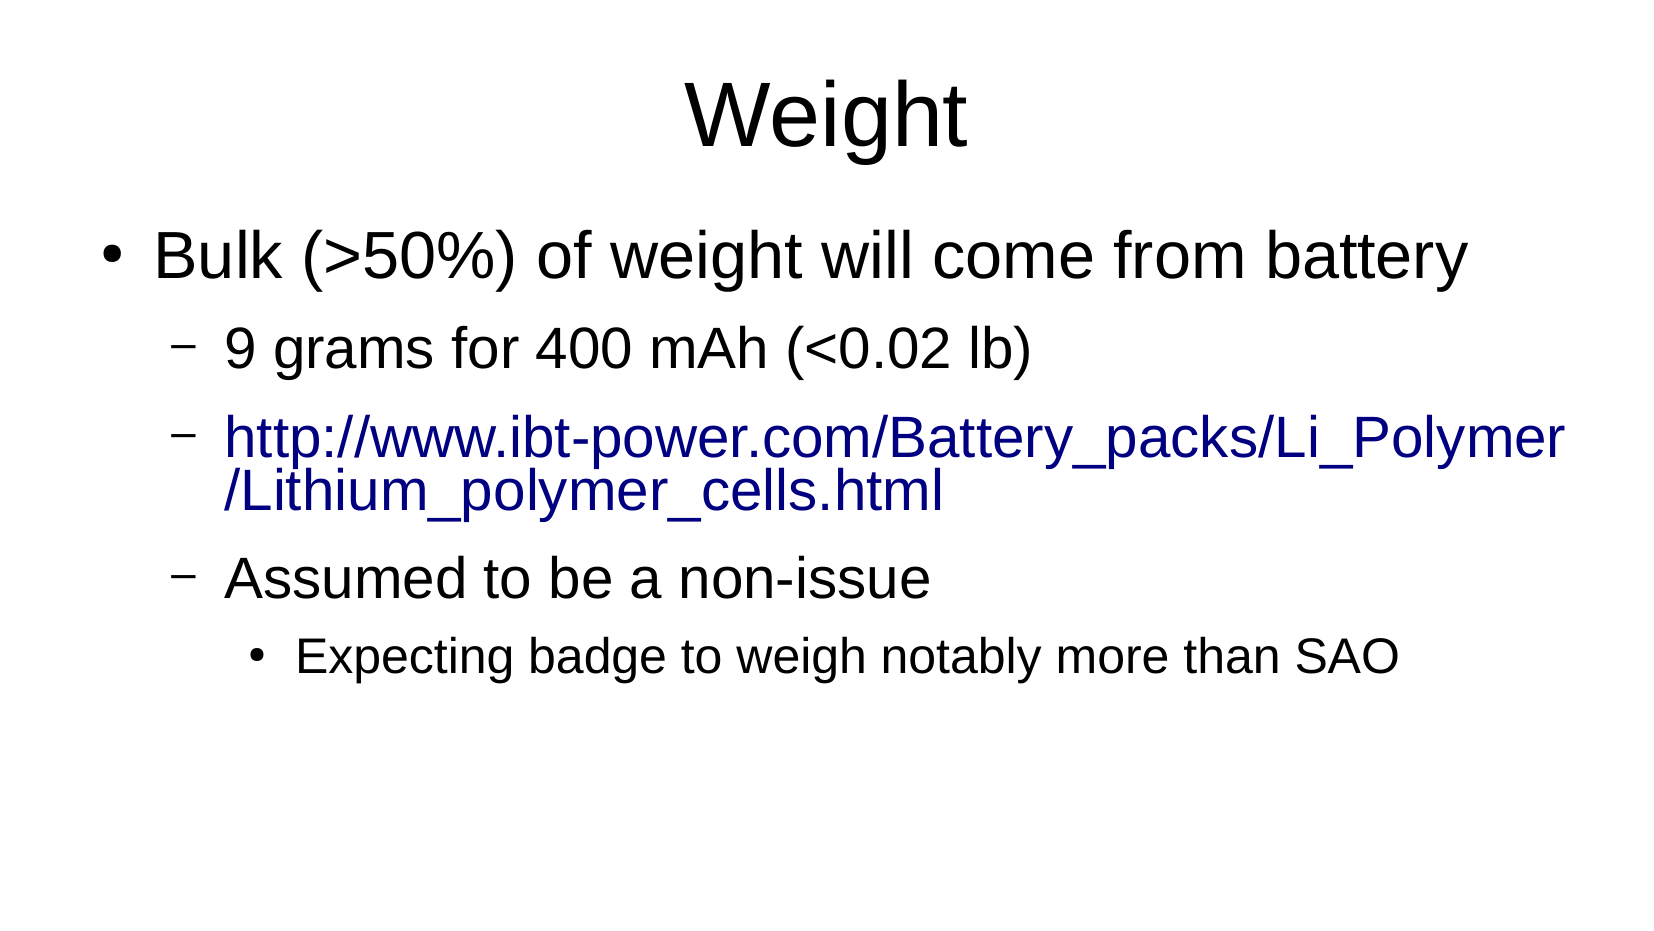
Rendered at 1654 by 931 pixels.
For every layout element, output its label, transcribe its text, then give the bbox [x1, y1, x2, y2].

title Weight [82, 37, 1571, 193]
list Bulk (>50%) of weight will come from battery 9 grams for 400 mAh (<0.02 lb) http://www.ibt-power.com/Battery_packs/Li_Polymer/Lithium_polymer_cells.html Assumed to be a non-issue Expecting badge to weigh notably more than SAO [82, 217, 1571, 758]
